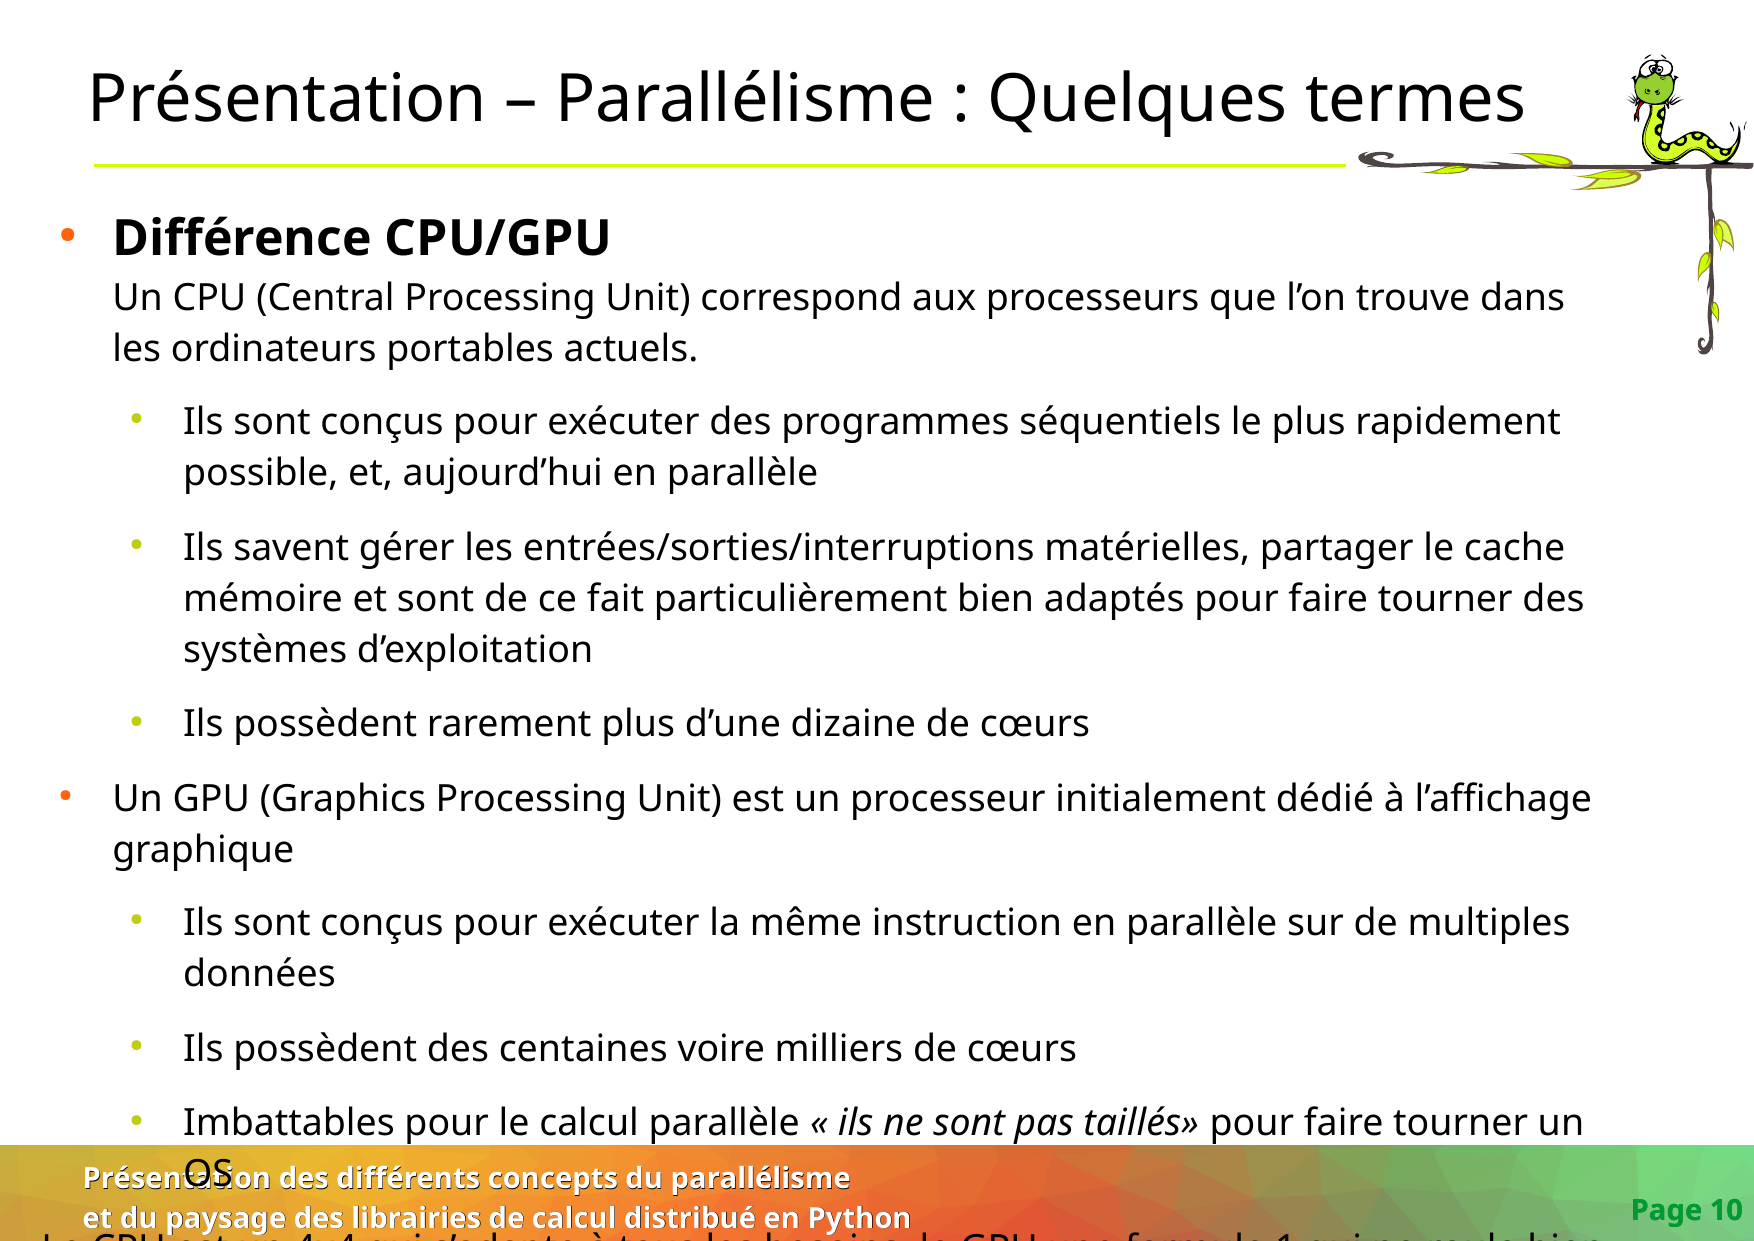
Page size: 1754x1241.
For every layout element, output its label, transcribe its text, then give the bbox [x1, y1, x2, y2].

picture [0, 1145, 1754, 1241]
picture [122, 1237, 132, 1241]
list Différence CPU/GPU Un CPU (Central Processing Unit) correspond aux processeurs que l’on trouve dans les ordinateurs portables actuels. Ils sont conçus pour exécuter des programmes séquentiels le plus rapidement possible, et, aujourd’hui en parallèle Ils savent gérer les entrées/sorties/interruptions matérielles, partager le cache mémoire et sont de ce fait particulièrement bien adaptés pour faire tourner des systèmes d’exploitation Ils possèdent rarement plus d’une dizaine de cœurs Un GPU (Graphics Processing Unit) est un processeur initialement dédié à l’affichage graphique Ils sont conçus pour exécuter la même instruction en parallèle sur de multiples données Ils possèdent des centaines voire milliers de cœurs Imbattables pour le calcul parallèle « ils ne sont pas taillés» pour faire tourner un OS Le CPU est un 4x4 qui s’adapte à tous les besoins, le GPU une formule 1 qui ne roule bien que sur circuit de course... [41, 201, 1620, 1117]
picture [994, 1237, 1004, 1241]
title Présentation – Parallélisme : Quelques termes [87, 31, 1667, 160]
